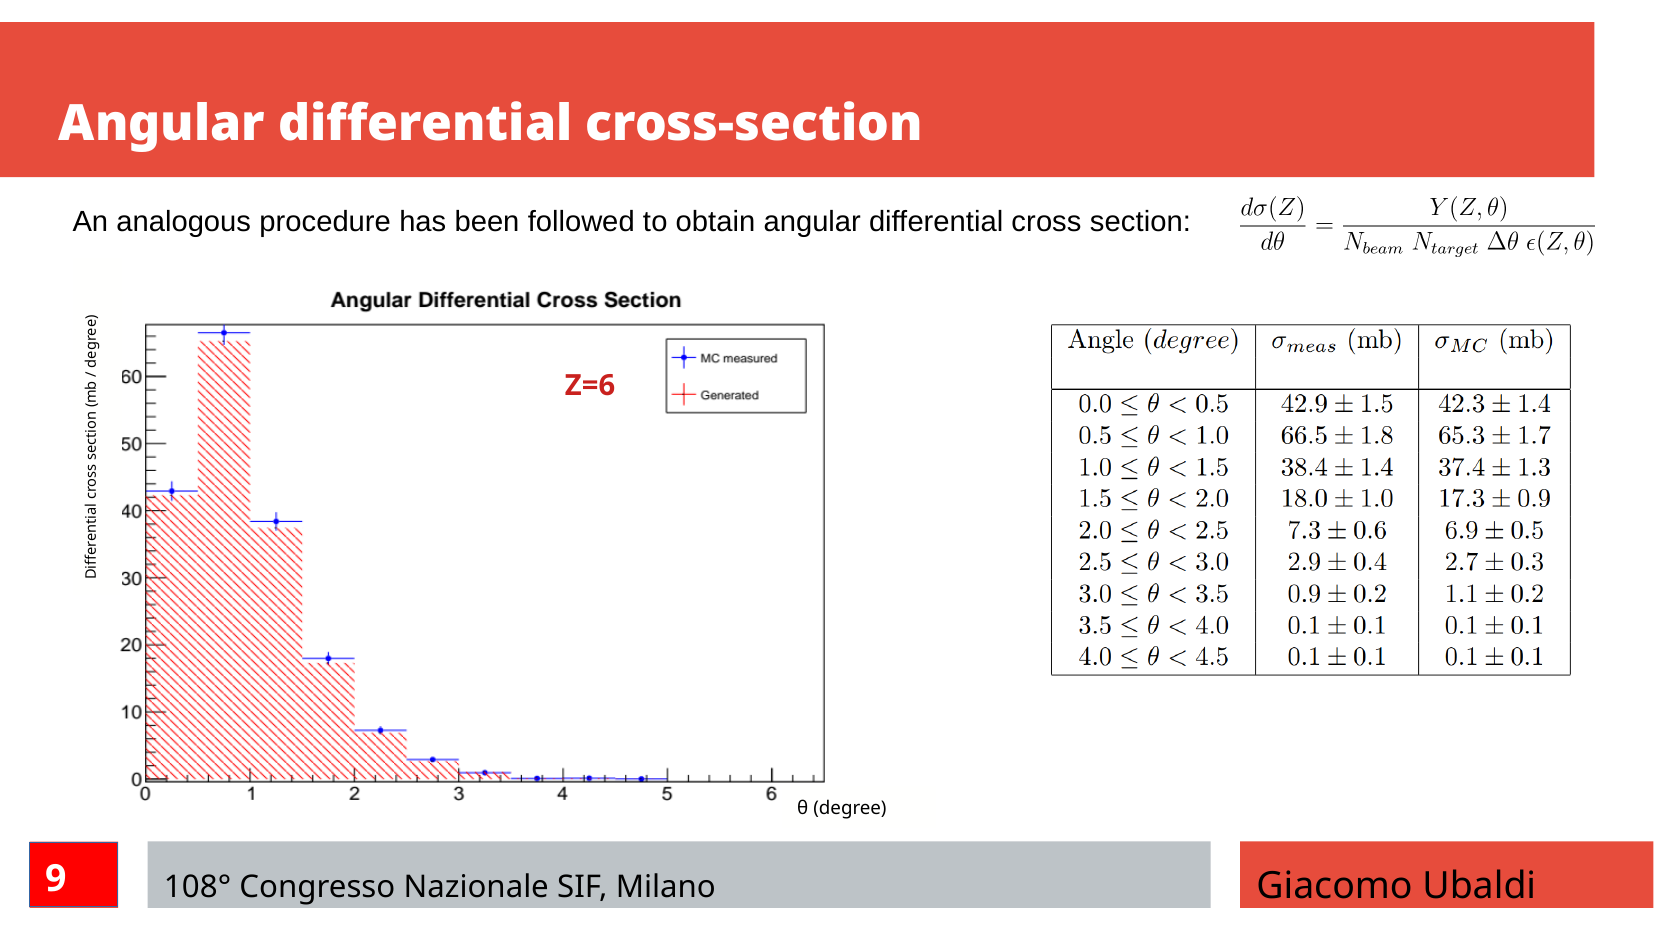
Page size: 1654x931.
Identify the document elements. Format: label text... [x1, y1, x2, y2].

picture [61, 338, 909, 839]
text_box 9 [30, 844, 113, 903]
picture [1240, 196, 1595, 257]
text_box [29, 842, 118, 907]
picture [1036, 314, 1590, 681]
title Angular differential cross-section [59, 44, 1595, 156]
text_box Z=6 [550, 356, 748, 459]
text_box Giacomo Ubaldi [1241, 850, 1568, 910]
text_box An analogous procedure has been followed to obtain angular differential cross section: [22, 196, 1649, 338]
text_box 108° Congresso Nazionale SIF, Milano [149, 856, 772, 908]
text_box θ (degree) [782, 786, 936, 826]
text_box Differential cross section (mb / degree) [73, 258, 122, 595]
